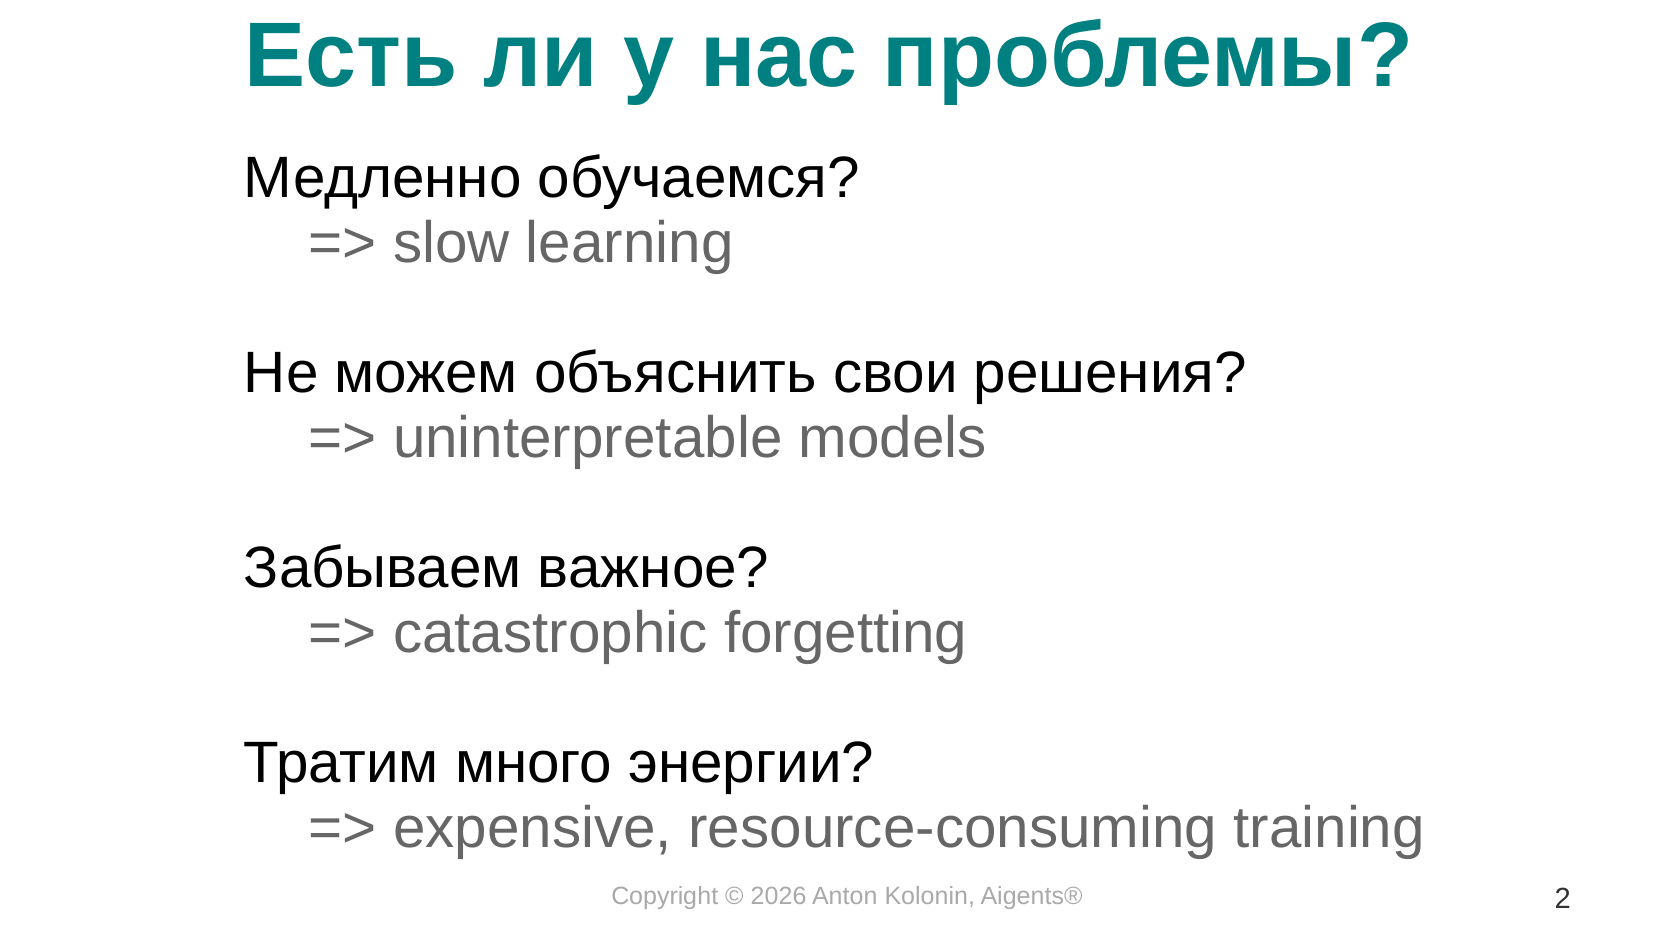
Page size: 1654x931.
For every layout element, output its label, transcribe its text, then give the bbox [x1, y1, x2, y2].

text_box Есть ли у нас проблемы? [0, 0, 1654, 113]
text_box Медленно обучаемся? => slow learning Не можем объяснить свои решения? => uninterpretable models Забываем важное? => catastrophic forgetting Тратим много энергии? => expensive, resource-consuming training [229, 137, 1438, 868]
